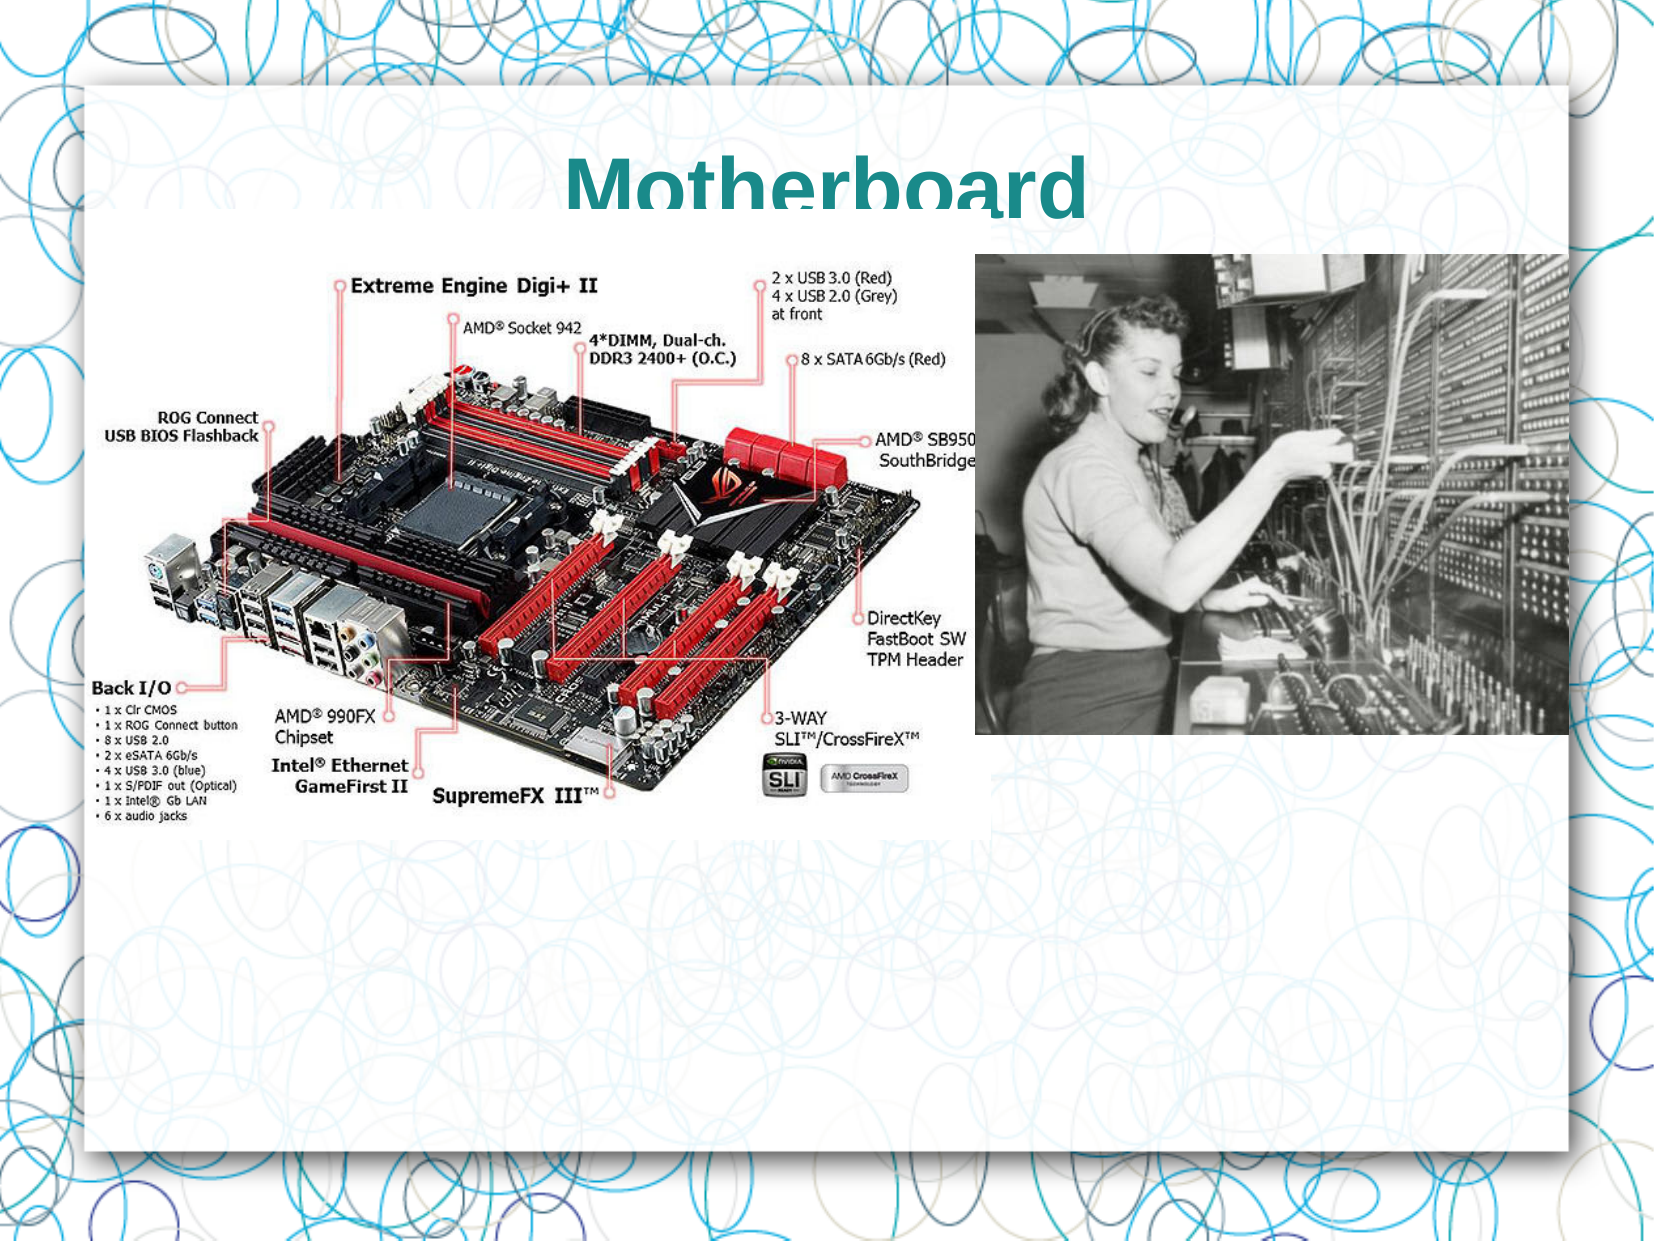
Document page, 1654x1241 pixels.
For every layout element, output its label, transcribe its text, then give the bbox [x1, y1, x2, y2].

title Motherboard [82, 84, 1571, 292]
picture [0, 0, 1654, 1241]
